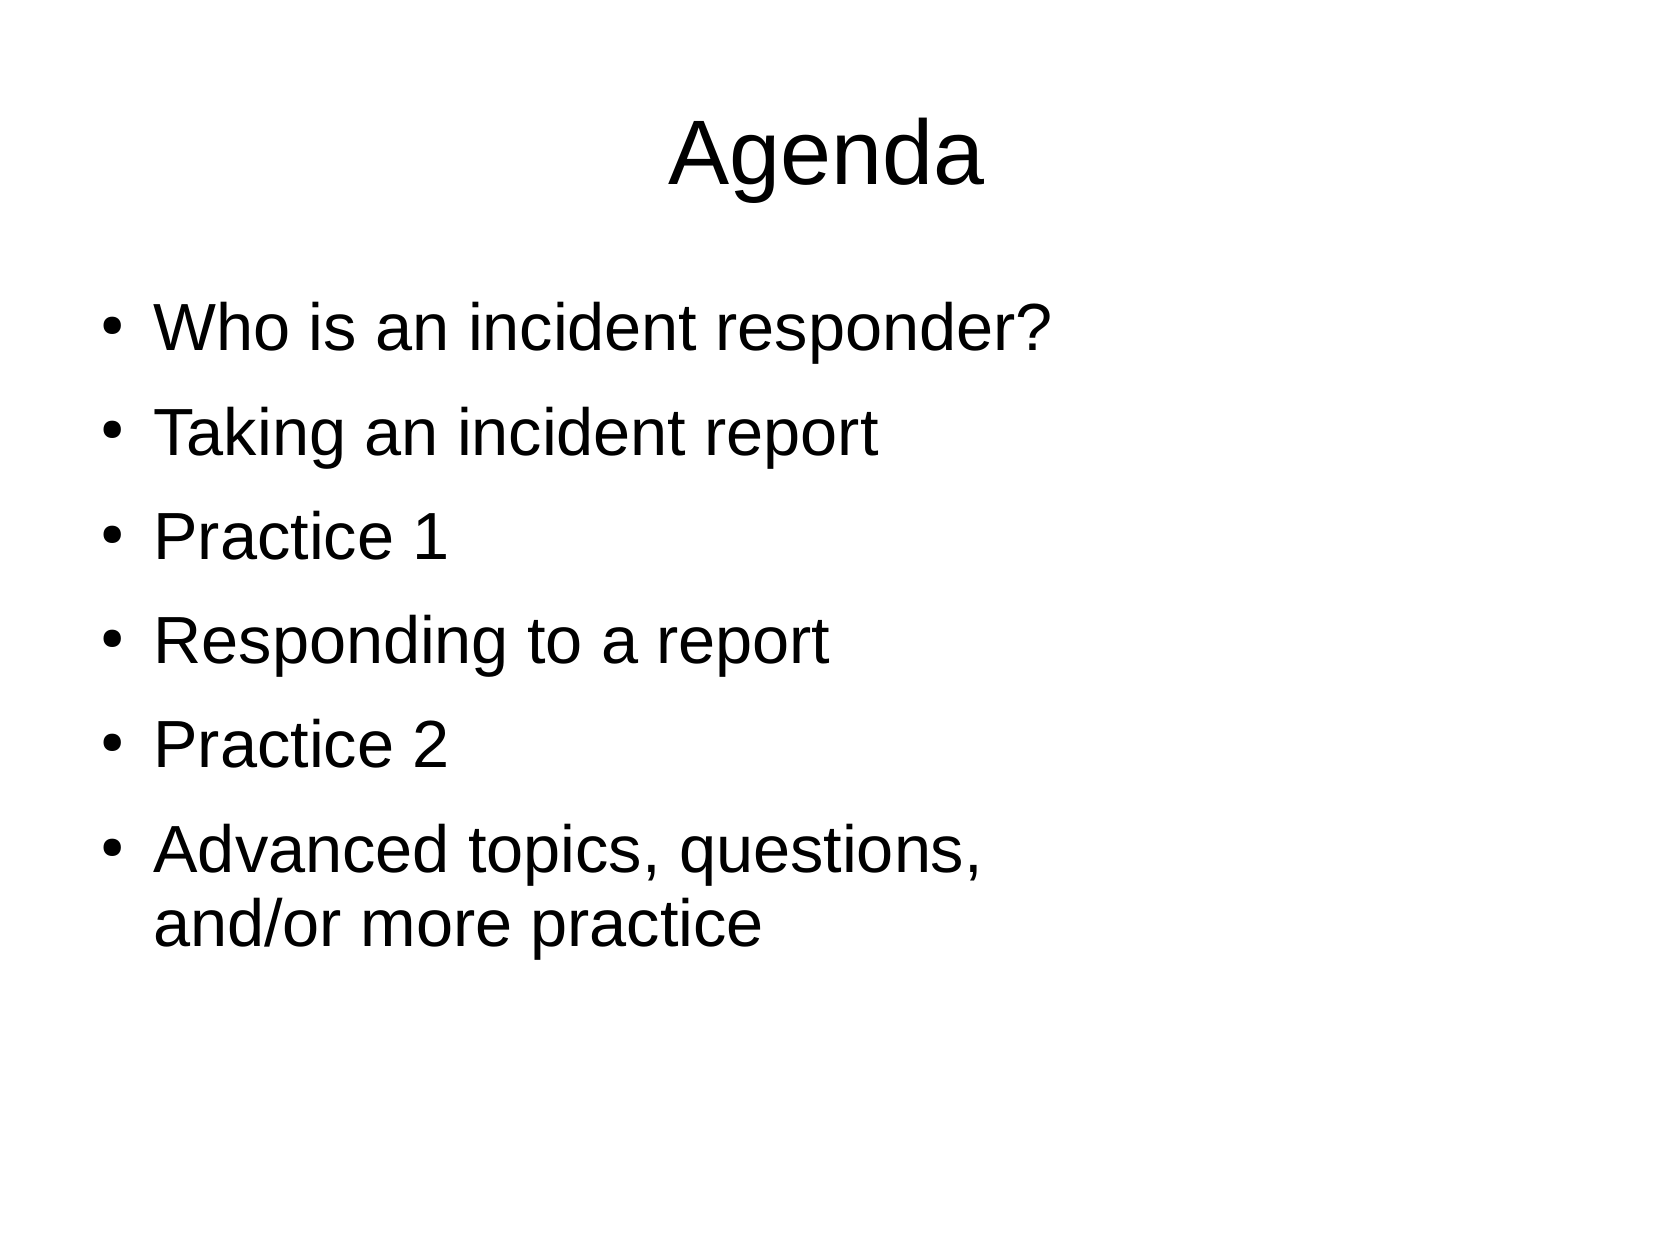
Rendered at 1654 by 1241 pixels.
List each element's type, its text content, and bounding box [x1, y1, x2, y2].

list Who is an incident responder? Taking an incident report Practice 1 Responding to a report Practice 2 Advanced topics, questions, and/or more practice [82, 290, 1571, 1010]
title Agenda [82, 49, 1571, 257]
